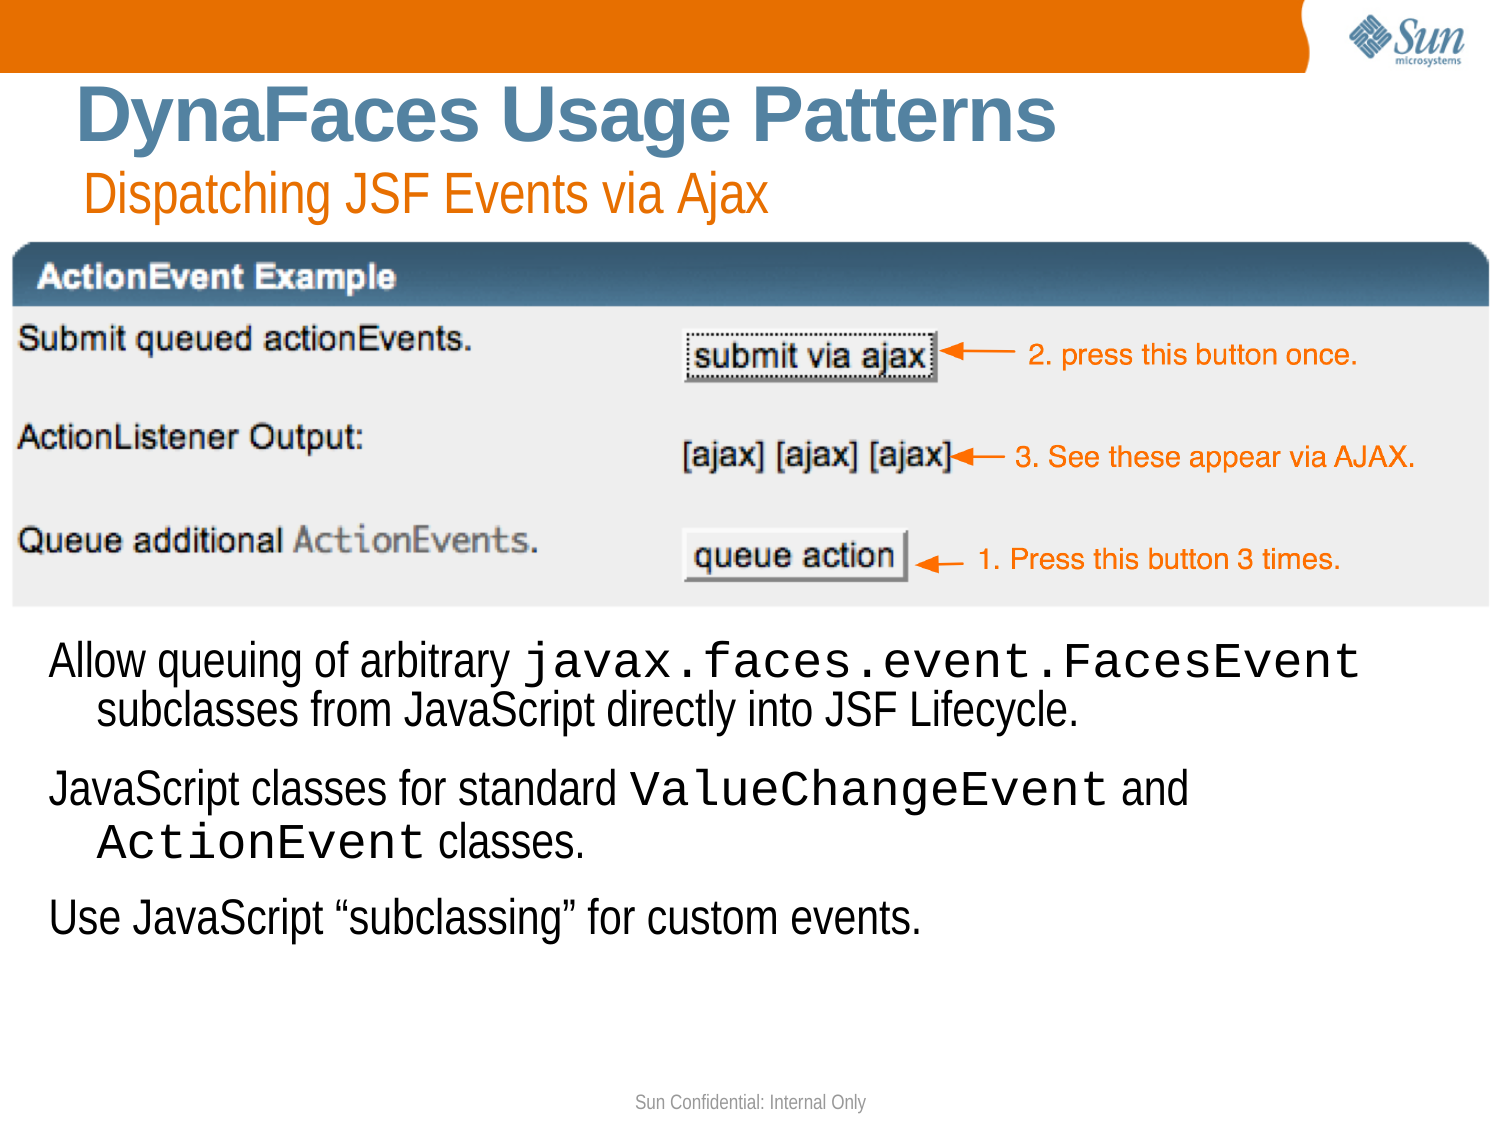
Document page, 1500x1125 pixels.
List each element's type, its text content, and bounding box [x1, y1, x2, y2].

title DynaFaces Usage Patterns [75, 77, 1437, 182]
picture [0, 0, 1500, 73]
list Allow queuing of arbitrary javax.faces.event.FacesEvent subclasses from JavaScript directly into JSF Lifecycle. JavaScript classes for standard ValueChangeEvent and ActionEvent classes. Use JavaScript “subclassing” for custom events. [29, 635, 1455, 1090]
picture [0, 227, 1500, 619]
text_box Dispatching JSF Events via Ajax [83, 168, 1351, 227]
